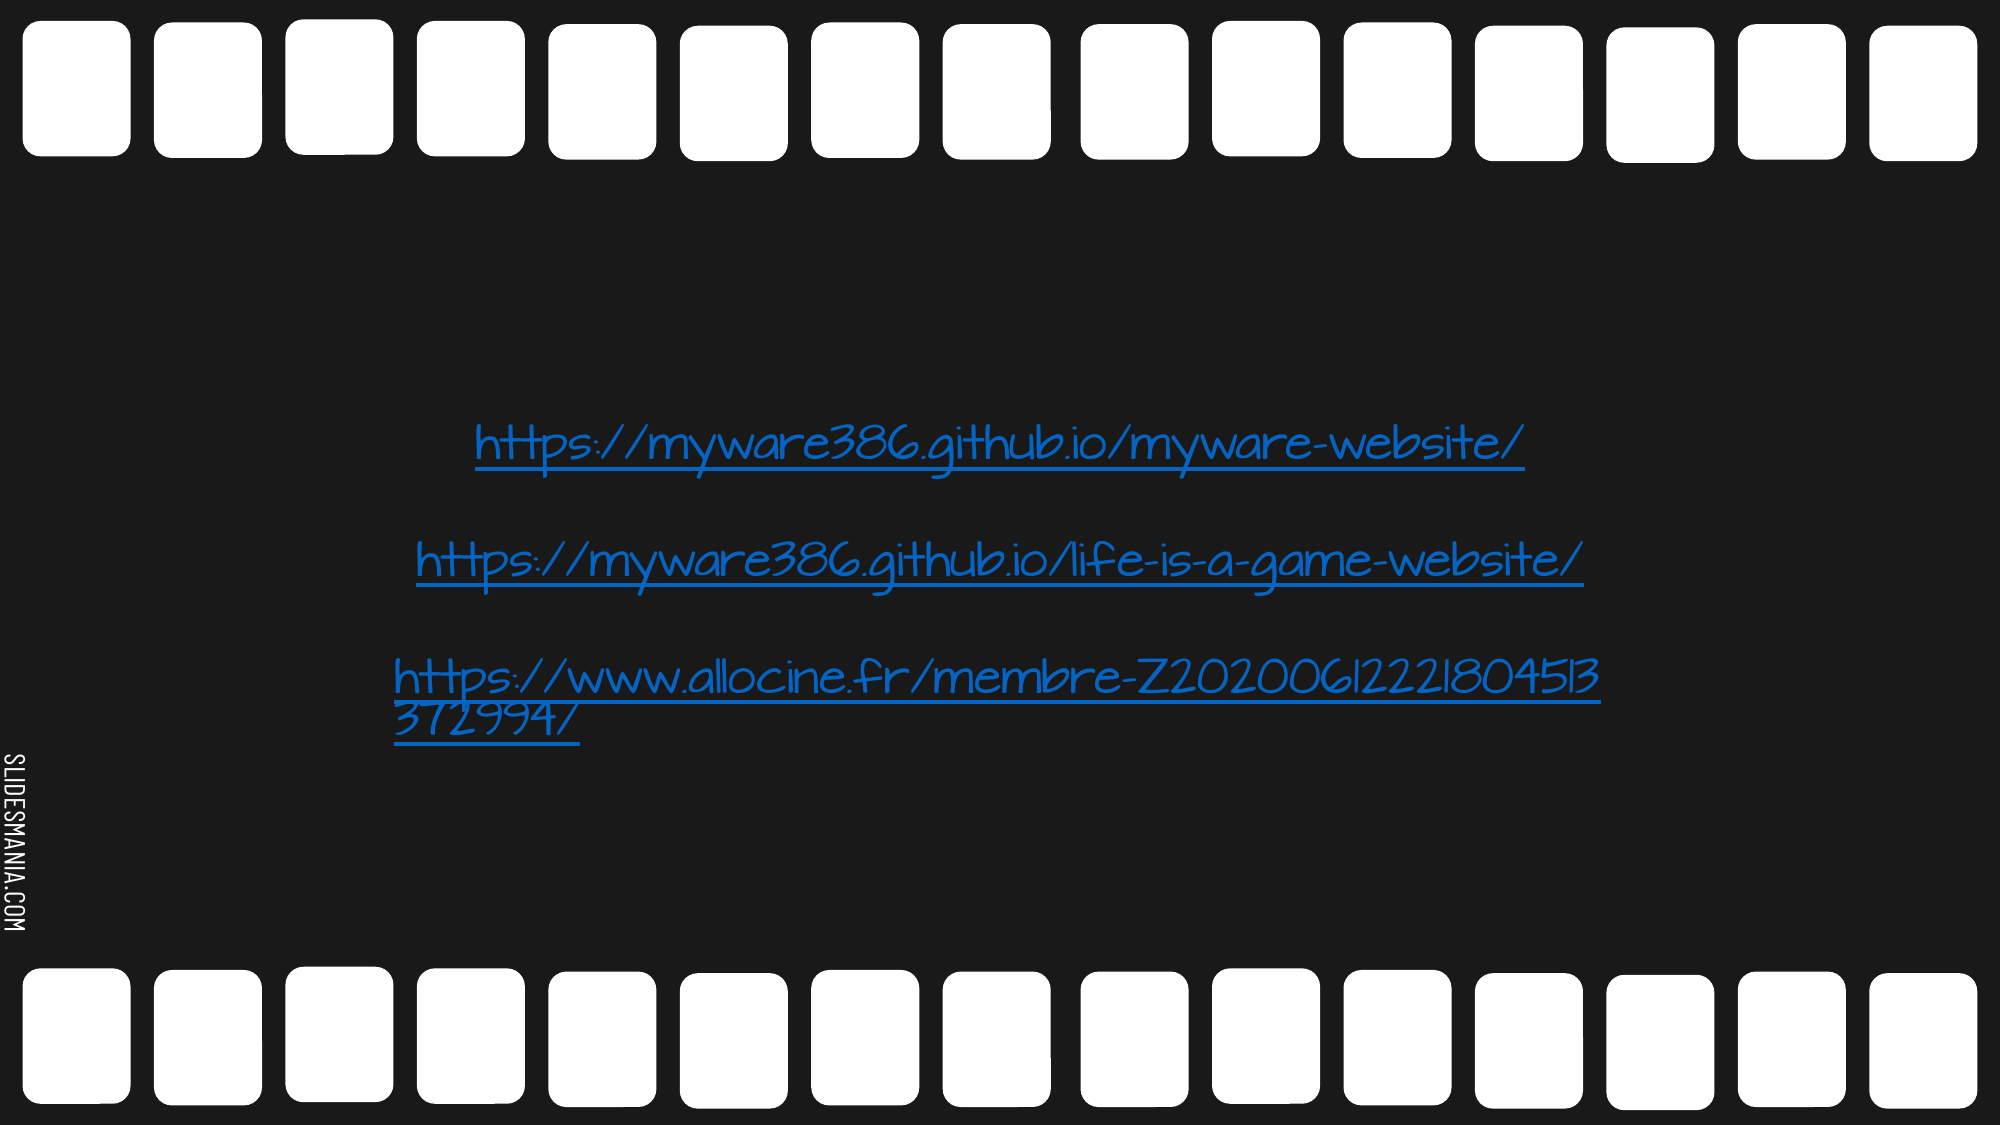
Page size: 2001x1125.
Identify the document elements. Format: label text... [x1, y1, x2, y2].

text_box https://myware386.github.io/myware-website/ https://myware386.github.io/life-is-a-game-website/ https://www.allocine.fr/membre-Z20200612221804513372994/ [379, 403, 1621, 740]
